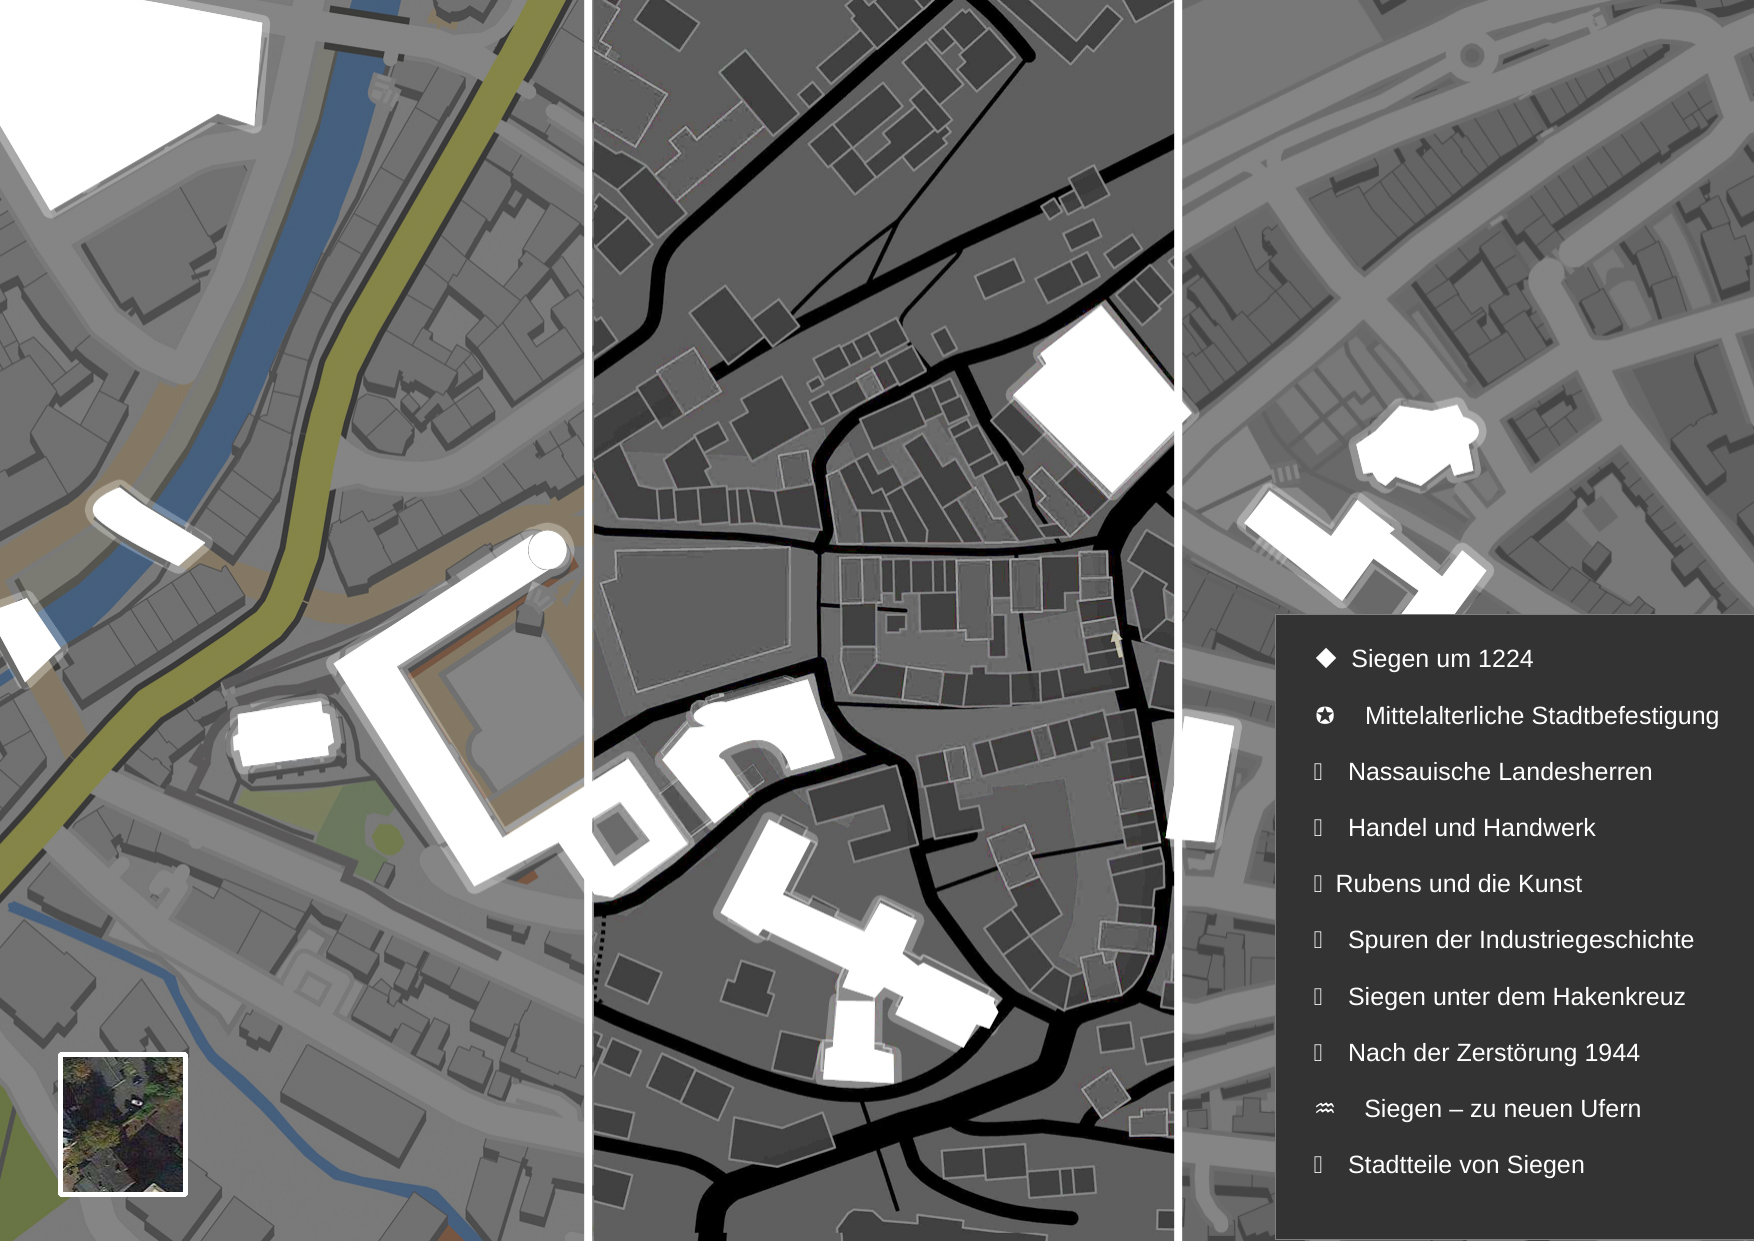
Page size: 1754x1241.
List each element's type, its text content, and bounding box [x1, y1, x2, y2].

text_box [1275, 614, 1754, 1240]
text_box  Siegen um 1224  Mittelalterliche Stadtbefestigung  Nassauische Landesherren  Handel und Handwerk  Rubens und die Kunst  Spuren der Industriegeschichte  Siegen unter dem Hakenkreuz  Nach der Zerstörung 1944  Siegen – zu neuen Ufern  Stadtteile von Siegen [1299, 637, 1754, 1241]
picture [0, 0, 1754, 1241]
